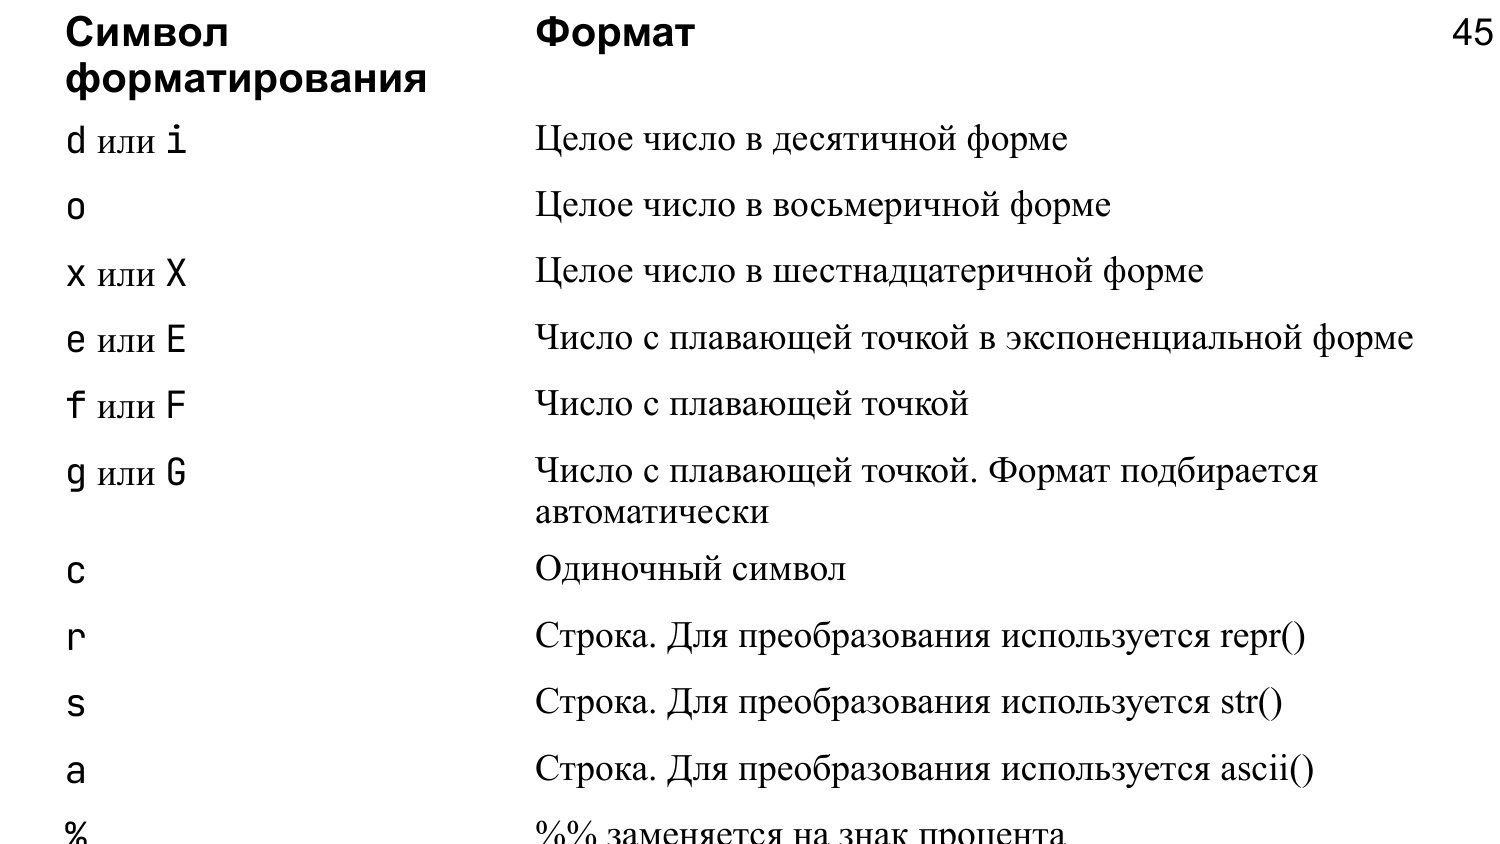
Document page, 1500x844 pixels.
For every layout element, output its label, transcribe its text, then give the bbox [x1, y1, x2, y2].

table_cell d или i [50, 109, 520, 175]
table_cell % [50, 805, 520, 844]
table_cell Число с плавающей точкой [520, 375, 1485, 441]
table_cell e или E [50, 308, 520, 375]
table_cell o [50, 175, 520, 242]
table_cell Строка. Для преобразования используется str() [520, 672, 1485, 739]
table_cell Одиночный символ [520, 540, 1485, 606]
table_cell Число с плавающей точкой в экспоненциальной форме [520, 308, 1485, 375]
table_header Символ форматирования [50, 1, 520, 109]
table_cell g или G [50, 441, 520, 540]
table_cell Целое число в шестнадцатеричной форме [520, 242, 1485, 308]
table_cell a [50, 739, 520, 805]
table_cell Строка. Для преобразования используется repr() [520, 606, 1485, 672]
table_header Формат [520, 1, 1485, 109]
table_cell Целое число в восьмеричной форме [520, 175, 1485, 242]
table_cell x или X [50, 242, 520, 308]
table_cell c [50, 540, 520, 606]
table_cell Целое число в десятичной форме [520, 109, 1485, 175]
table_cell Строка. Для преобразования используется ascii() [520, 739, 1485, 805]
table_cell Число с плавающей точкой. Формат подбирается автоматически [520, 441, 1485, 540]
table_cell %% заменяется на знак процента [520, 805, 1485, 844]
table_cell f или F [50, 375, 520, 441]
table_cell s [50, 672, 520, 739]
table_cell r [50, 606, 520, 672]
